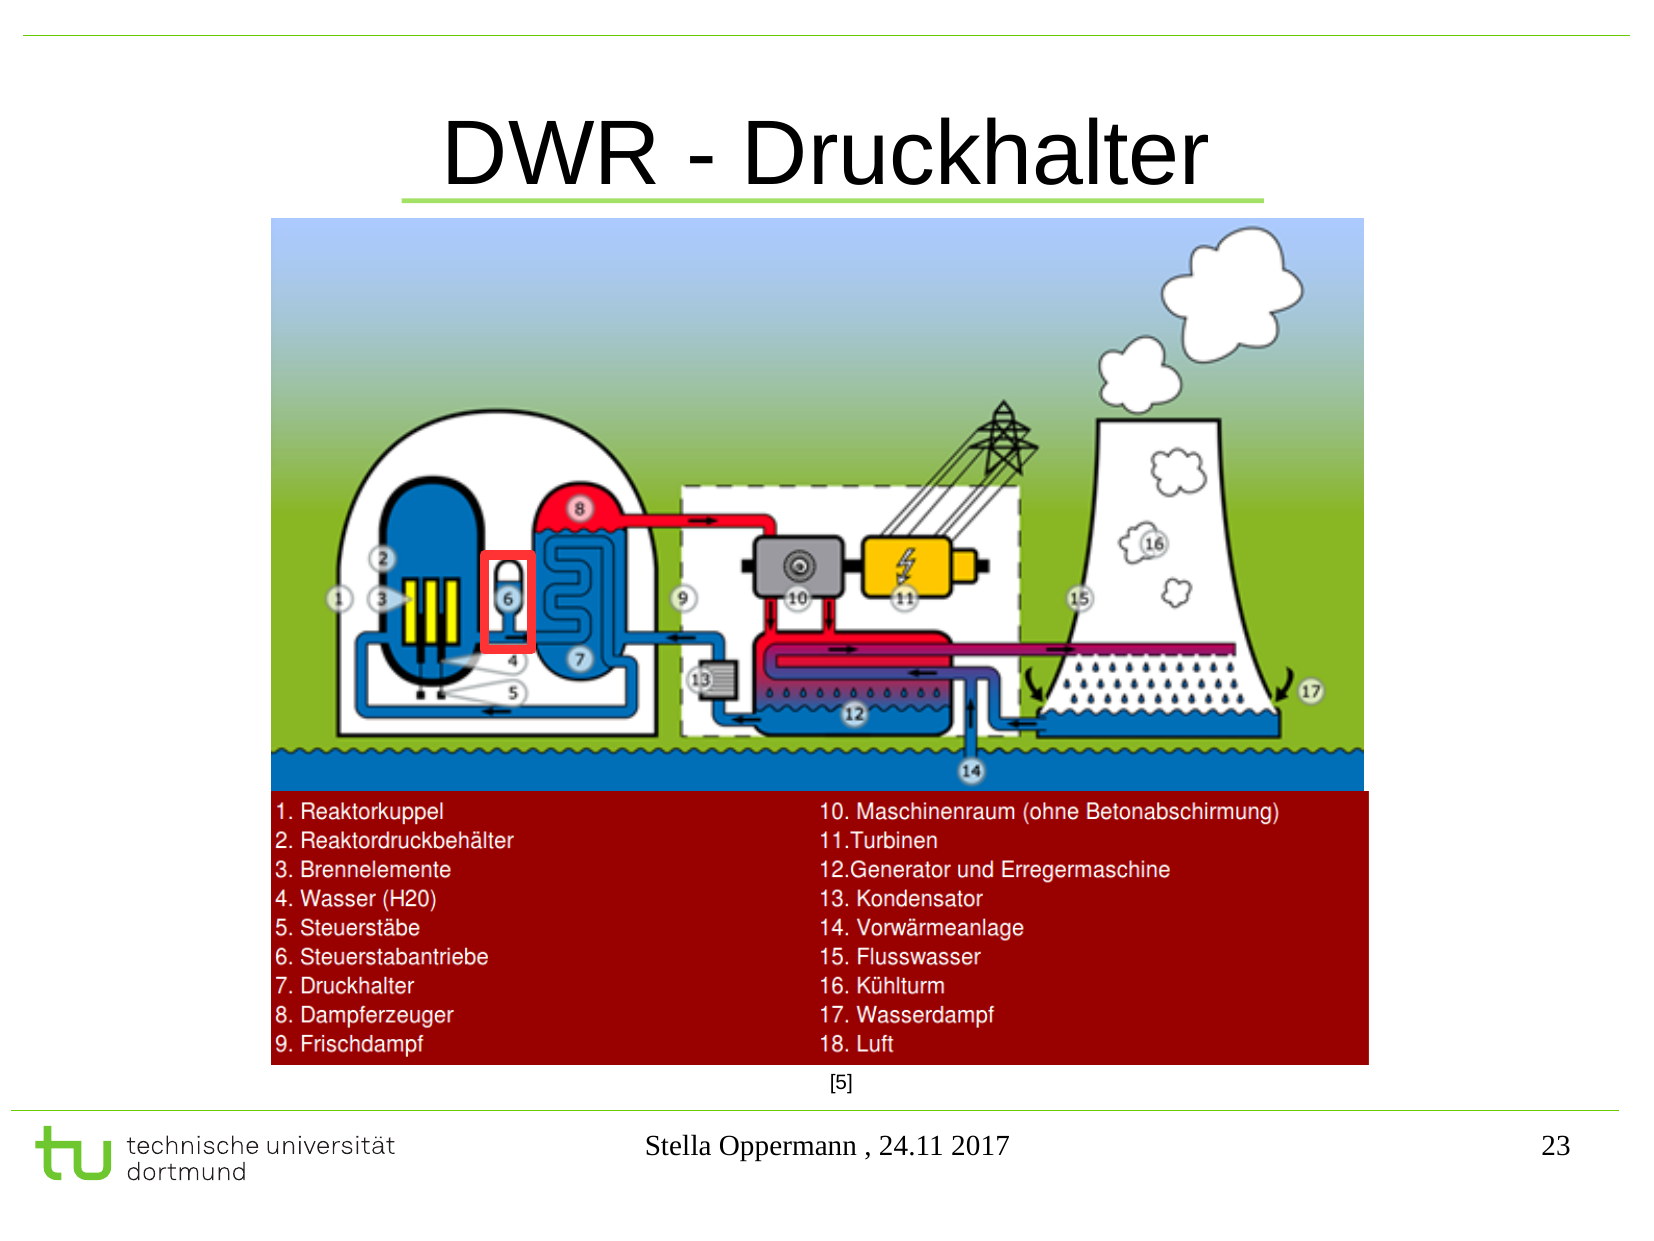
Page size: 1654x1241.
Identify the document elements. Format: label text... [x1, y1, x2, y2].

text_box [5] [814, 1062, 898, 1123]
picture [271, 218, 1371, 1065]
chart [35, 1125, 461, 1241]
title DWR - Druckhalter [82, 49, 1571, 257]
